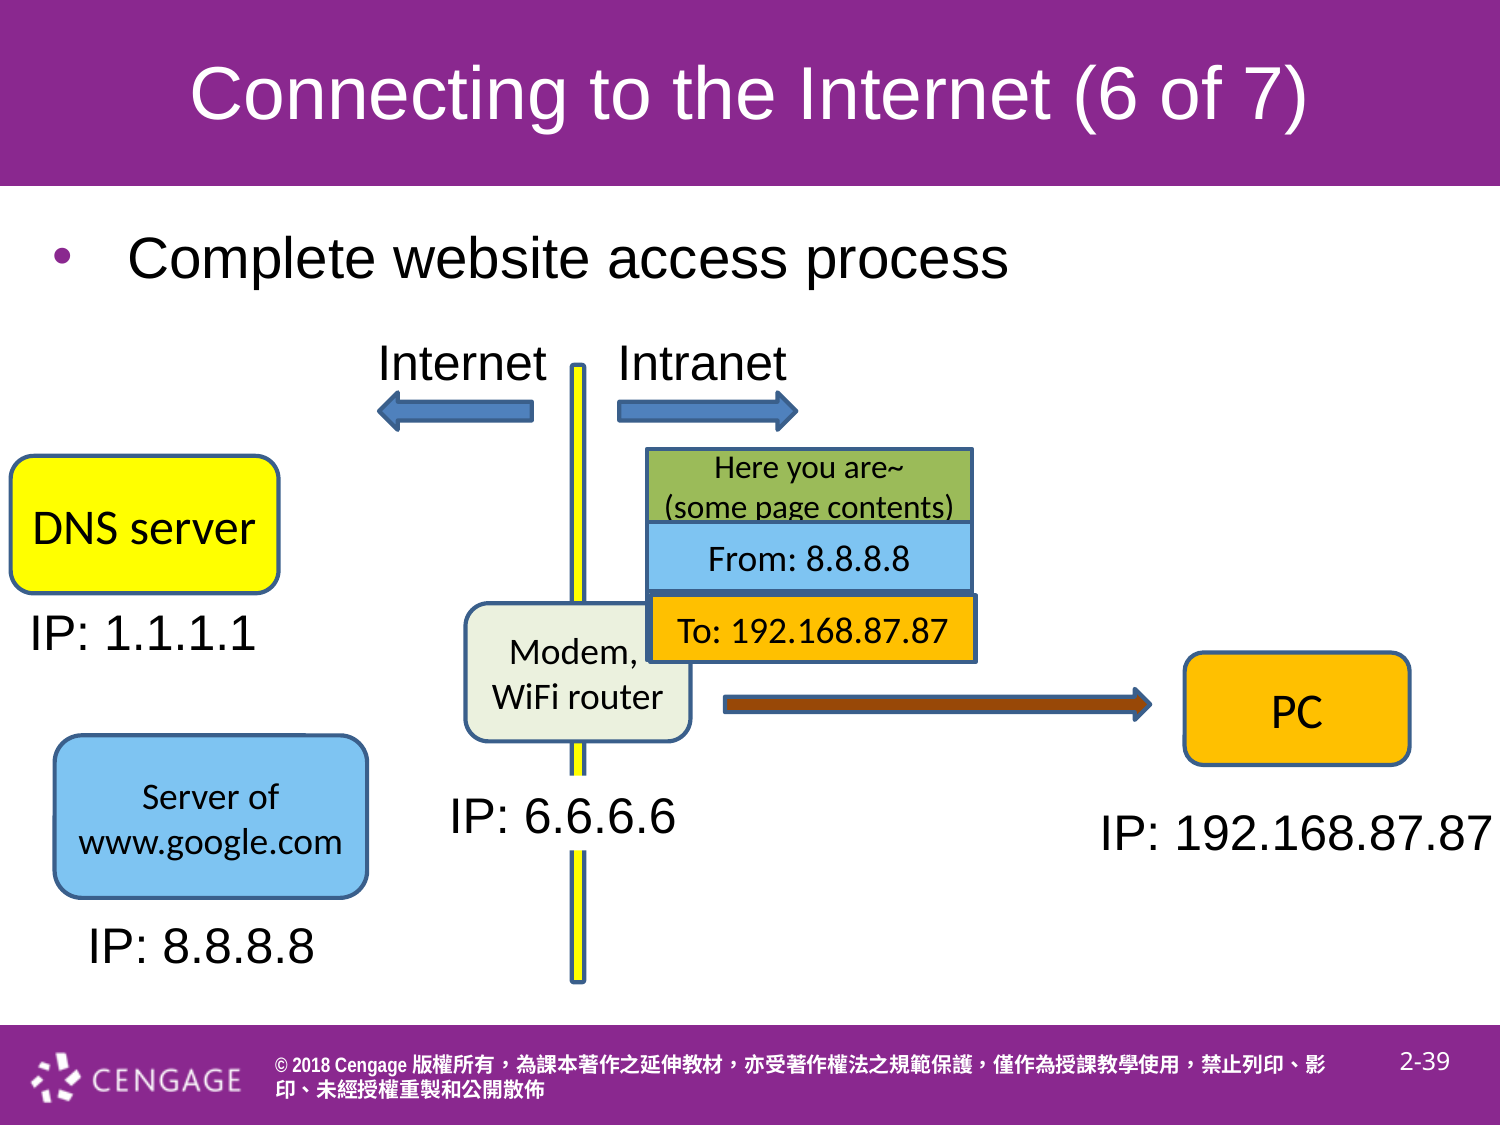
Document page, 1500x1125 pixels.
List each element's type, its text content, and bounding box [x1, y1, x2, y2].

text_box [379, 398, 532, 430]
text_box Here you are~ (some page contents) [646, 448, 972, 522]
text_box [619, 392, 797, 430]
text_box Server of www.google.com [54, 735, 368, 898]
text_box DNS server [10, 455, 279, 593]
text_box [571, 851, 585, 983]
text_box [571, 364, 585, 603]
text_box To: 6.6.6.6 [646, 591, 972, 661]
text_box From: 8.8.8.8 [646, 522, 972, 591]
list Complete website access process [37, 212, 1475, 325]
text_box [725, 688, 1151, 720]
text_box PC [1184, 652, 1410, 766]
text_box IP: 192.168.87.87 [1084, 793, 1500, 869]
text_box Intranet [602, 322, 803, 398]
picture [21, 1043, 246, 1111]
text_box IP: 1.1.1.1 [14, 593, 273, 669]
text_box Modem, WiFi router [465, 603, 691, 742]
text_box Internet [362, 322, 562, 398]
text_box IP: 6.6.6.6 [433, 775, 692, 851]
text_box IP: 8.8.8.8 [72, 906, 331, 982]
text_box To: 192.168.87.87 [650, 595, 976, 663]
title Connecting to the Internet (6 of 7) [7, 4, 1493, 175]
text_box [571, 742, 585, 775]
